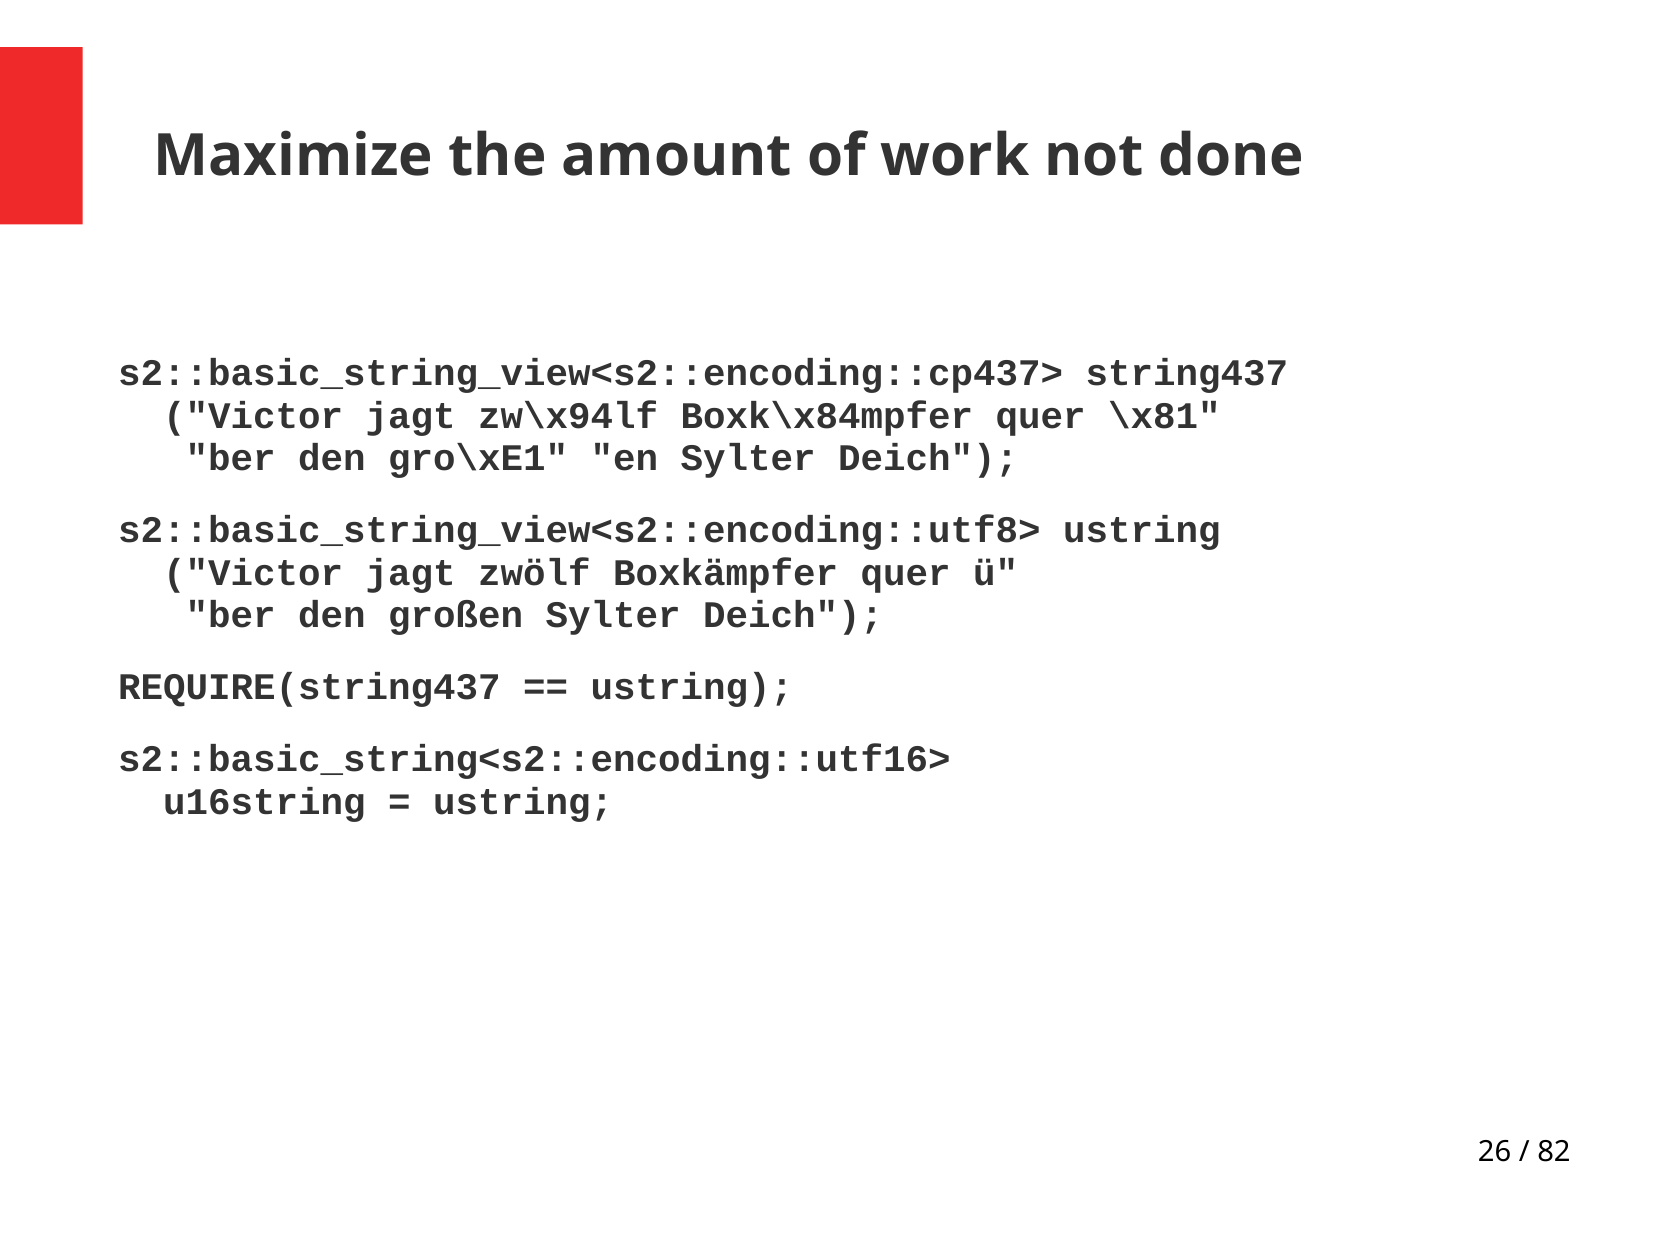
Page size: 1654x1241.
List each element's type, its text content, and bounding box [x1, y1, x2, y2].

title Maximize the amount of work not done [118, 49, 1571, 257]
list s2::basic_string_view<s2::encoding::cp437> string437 ("Victor jagt zw\x94lf Boxk\x84mpfer quer \x81" "ber den gro\xE1" "en Sylter Deich"); s2::basic_string_view<s2::encoding::utf8> ustring ("Victor jagt zwölf Boxkämpfer quer ü" "ber den großen Sylter Deich"); REQUIRE(string437 == ustring); s2::basic_string<s2::encoding::utf16> u16string = ustring; [118, 354, 1536, 1074]
